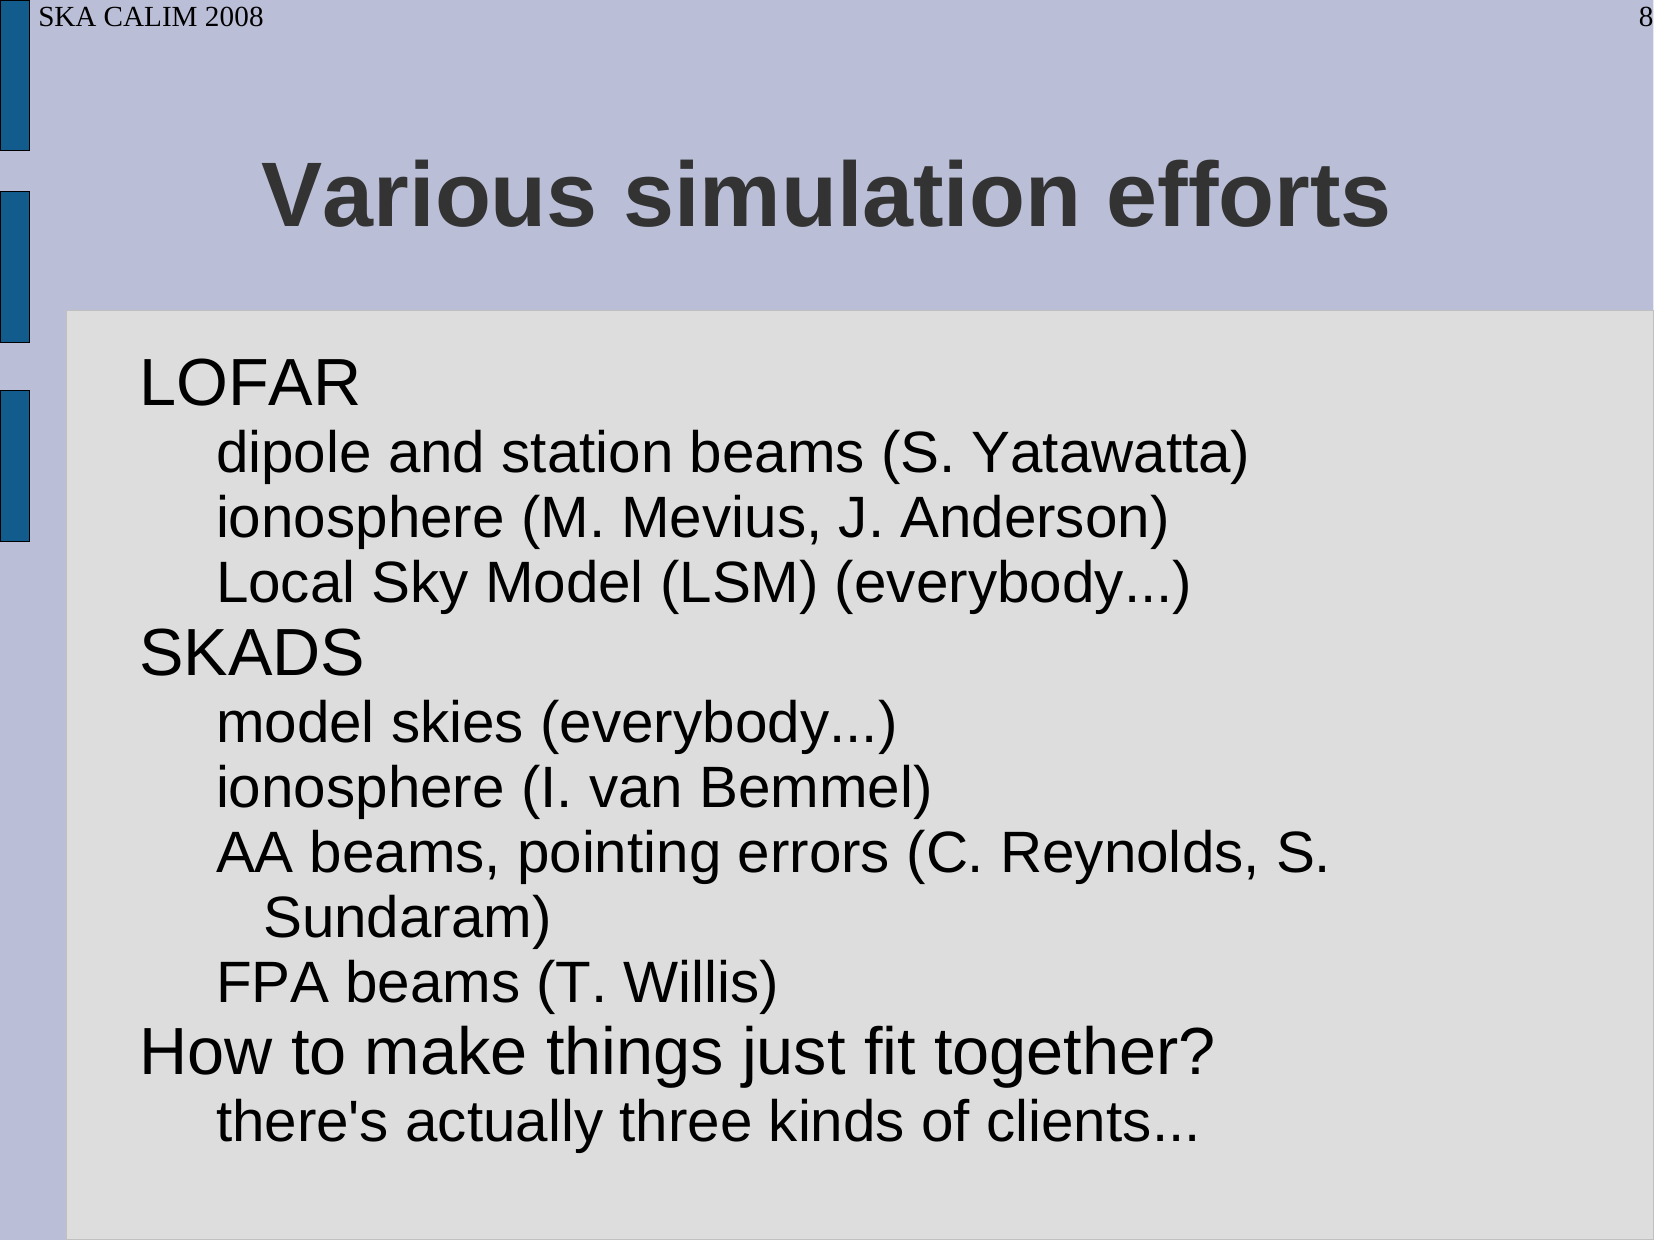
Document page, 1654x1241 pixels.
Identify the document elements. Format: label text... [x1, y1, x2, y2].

list LOFAR dipole and station beams (S. Yatawatta) ionosphere (M. Mevius, J. Anderson) Local Sky Model (LSM) (everybody...) SKADS model skies (everybody...) ionosphere (I. van Bemmel) AA beams, pointing errors (C. Reynolds, S. Sundaram) FPA beams (T. Willis) How to make things just fit together? there's actually three kinds of clients... [121, 344, 1534, 1188]
title Various simulation efforts [121, 98, 1534, 291]
